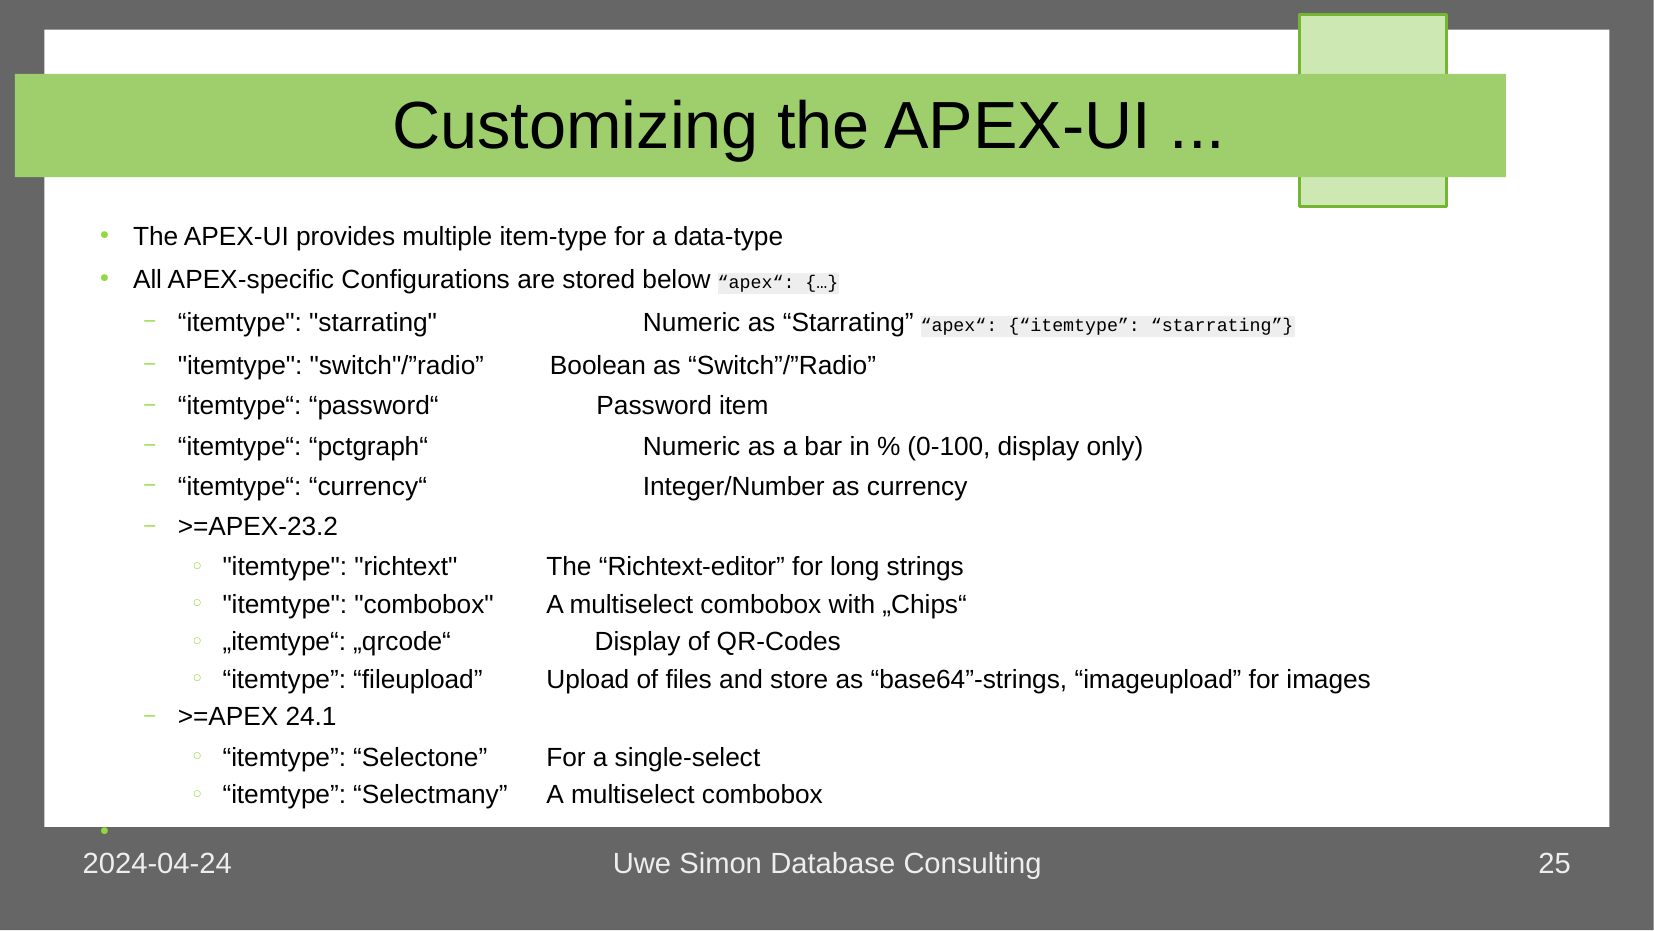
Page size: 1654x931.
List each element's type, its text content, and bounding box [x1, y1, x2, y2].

list The APEX-UI provides multiple item-type for a data-type All APEX-specific Configurations are stored below “apex“: {…} “itemtype": "starrating" Numeric as “Starrating” “apex“: {“itemtype”: “starrating”} "itemtype": "switch"/”radio” Boolean as “Switch”/”Radio” “itemtype“: “password“ Password item “itemtype“: “pctgraph“ Numeric as a bar in % (0-100, display only) “itemtype“: “currency“ Integer/Number as currency >=APEX-23.2 "itemtype": "richtext" The “Richtext-editor” for long strings "itemtype": "combobox" A multiselect combobox with „Chips“ „itemtype“: „qrcode“ Display of QR-Codes “itemtype”: “fileupload” Upload of files and store as “base64”-strings, “imageupload” for images >=APEX 24.1 “itemtype”: “Selectone” For a single-select “itemtype”: “Selectmany” A multiselect combobox [88, 221, 1565, 813]
title Customizing the APEX-UI ... [88, 73, 1506, 178]
